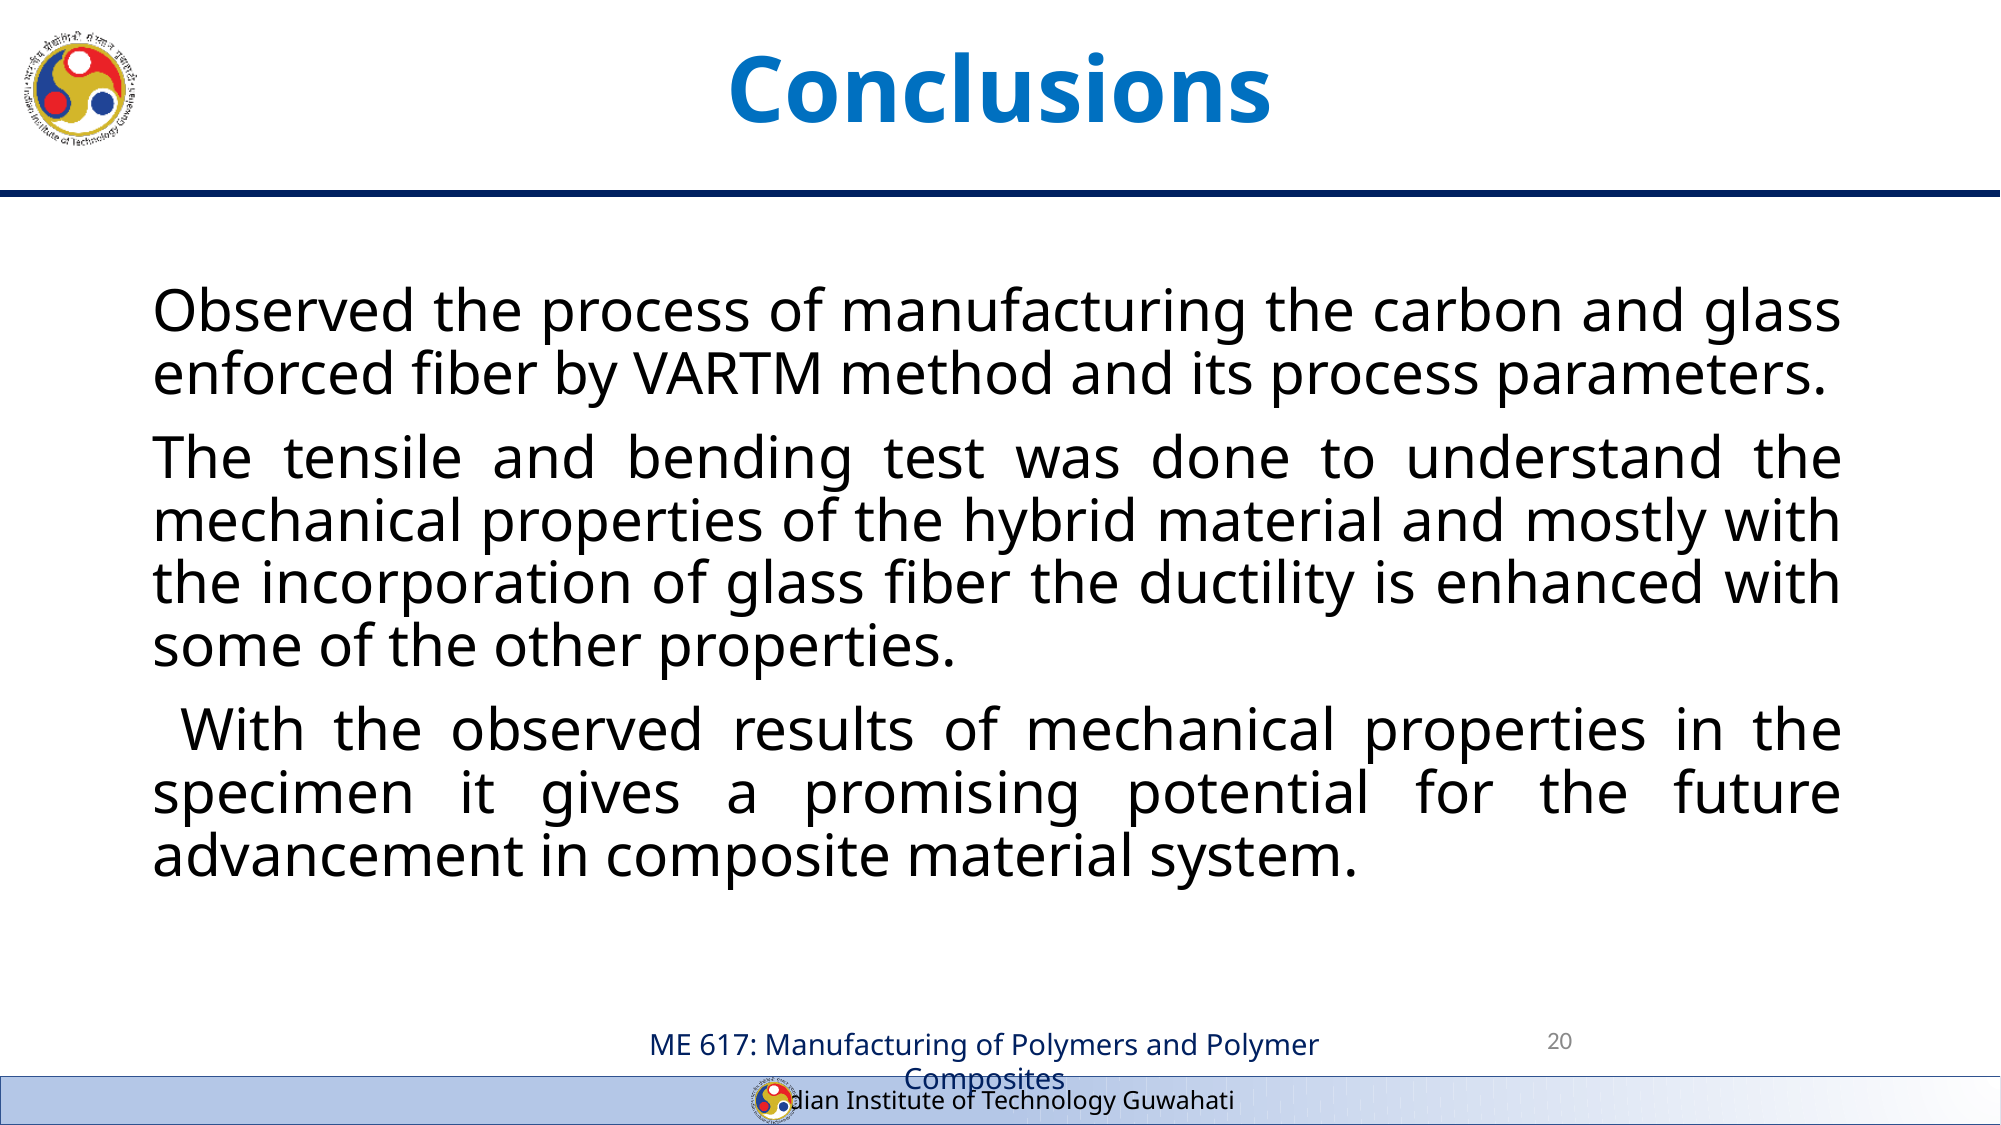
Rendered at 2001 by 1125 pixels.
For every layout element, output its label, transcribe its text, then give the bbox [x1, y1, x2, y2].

title Conclusions [137, 36, 1863, 155]
list Observed the process of manufacturing the carbon and glass enforced fiber by VARTM method and its process parameters. The tensile and bending test was done to understand the mechanical properties of the hybrid material and mostly with the incorporation of glass fiber the ductility is enhanced with some of the other properties. With the observed results of mechanical properties in the specimen it gives a promising potential for the future advancement in composite material system. [137, 274, 1863, 988]
text_box [1531, 1009, 1982, 1070]
